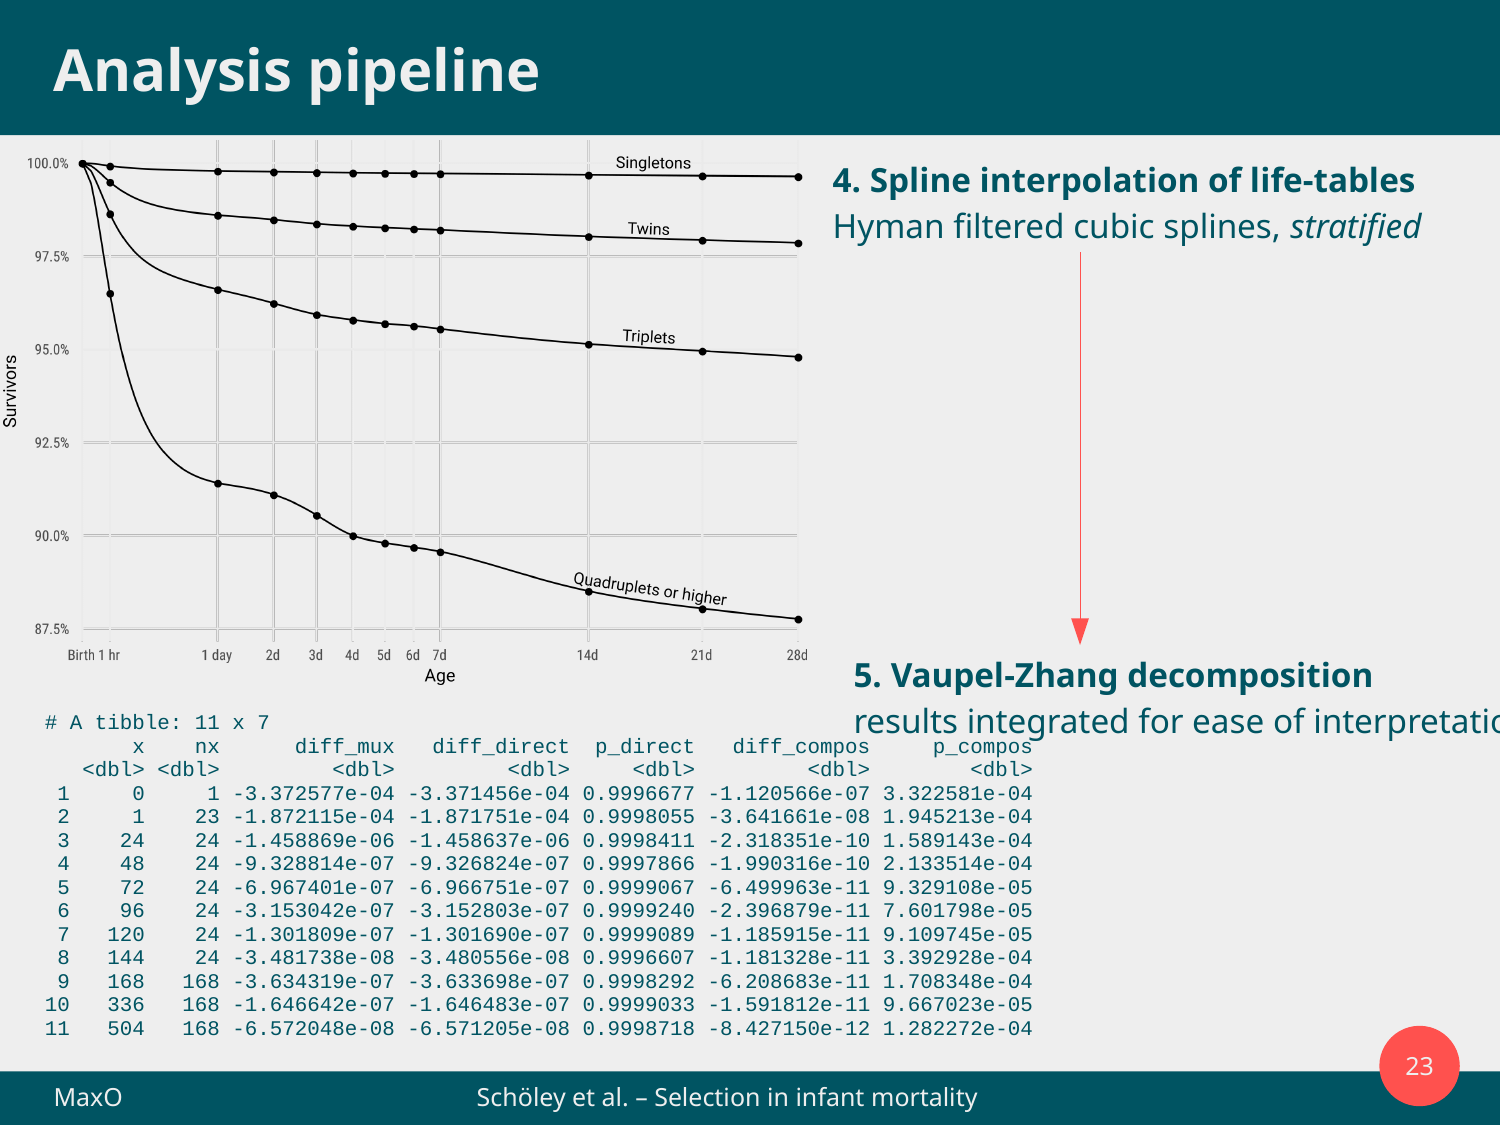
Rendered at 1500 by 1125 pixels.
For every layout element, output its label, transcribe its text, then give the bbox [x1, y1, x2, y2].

text_box 5. Vaupel-Zhang decomposition results integrated for ease of interpretation [838, 645, 1500, 748]
text_box 4. Spline interpolation of life-tables Hyman filtered cubic splines, stratified [817, 149, 1411, 253]
picture [3, 140, 807, 685]
title Analysis pipeline [53, 0, 1447, 141]
text_box # A tibble: 11 x 7 x nx diff_mux diff_direct p_direct diff_compos p_compos <dbl> <dbl> <dbl> <dbl> <dbl> <dbl> <dbl> 1 0 1 -3.372577e-04 -3.371456e-04 0.9996677 -1.120566e-07 3.322581e-04 2 1 23 -1.872115e-04 -1.871751e-04 0.9998055 -3.641661e-08 1.945213e-04 3 24 24 -1.458869e-06 -1.458637e-06 0.9998411 -2.318351e-10 1.589143e-04 4 48 24 -9.328814e-07 -9.326824e-07 0.9997866 -1.990316e-10 2.133514e-04 5 72 24 -6.967401e-07 -6.966751e-07 0.9999067 -6.499963e-11 9.329108e-05 6 96 24 -3.153042e-07 -3.152803e-07 0.9999240 -2.396879e-11 7.601798e-05 7 120 24 -1.301809e-07 -1.301690e-07 0.9999089 -1.185915e-11 9.109745e-05 8 144 24 -3.481738e-08 -3.480556e-08 0.9996607 -1.181328e-11 3.392928e-04 9 168 168 -3.634319e-07 -3.633698e-07 0.9998292 -6.208683e-11 1.708348e-04 10 336 168 -1.646642e-07 -1.646483e-07 0.9999033 -1.591812e-11 9.667023e-05 11 504 168 -6.572048e-08 -6.571205e-08 0.9998718 -8.427150e-12 1.282272e-04 [30, 705, 1051, 1049]
